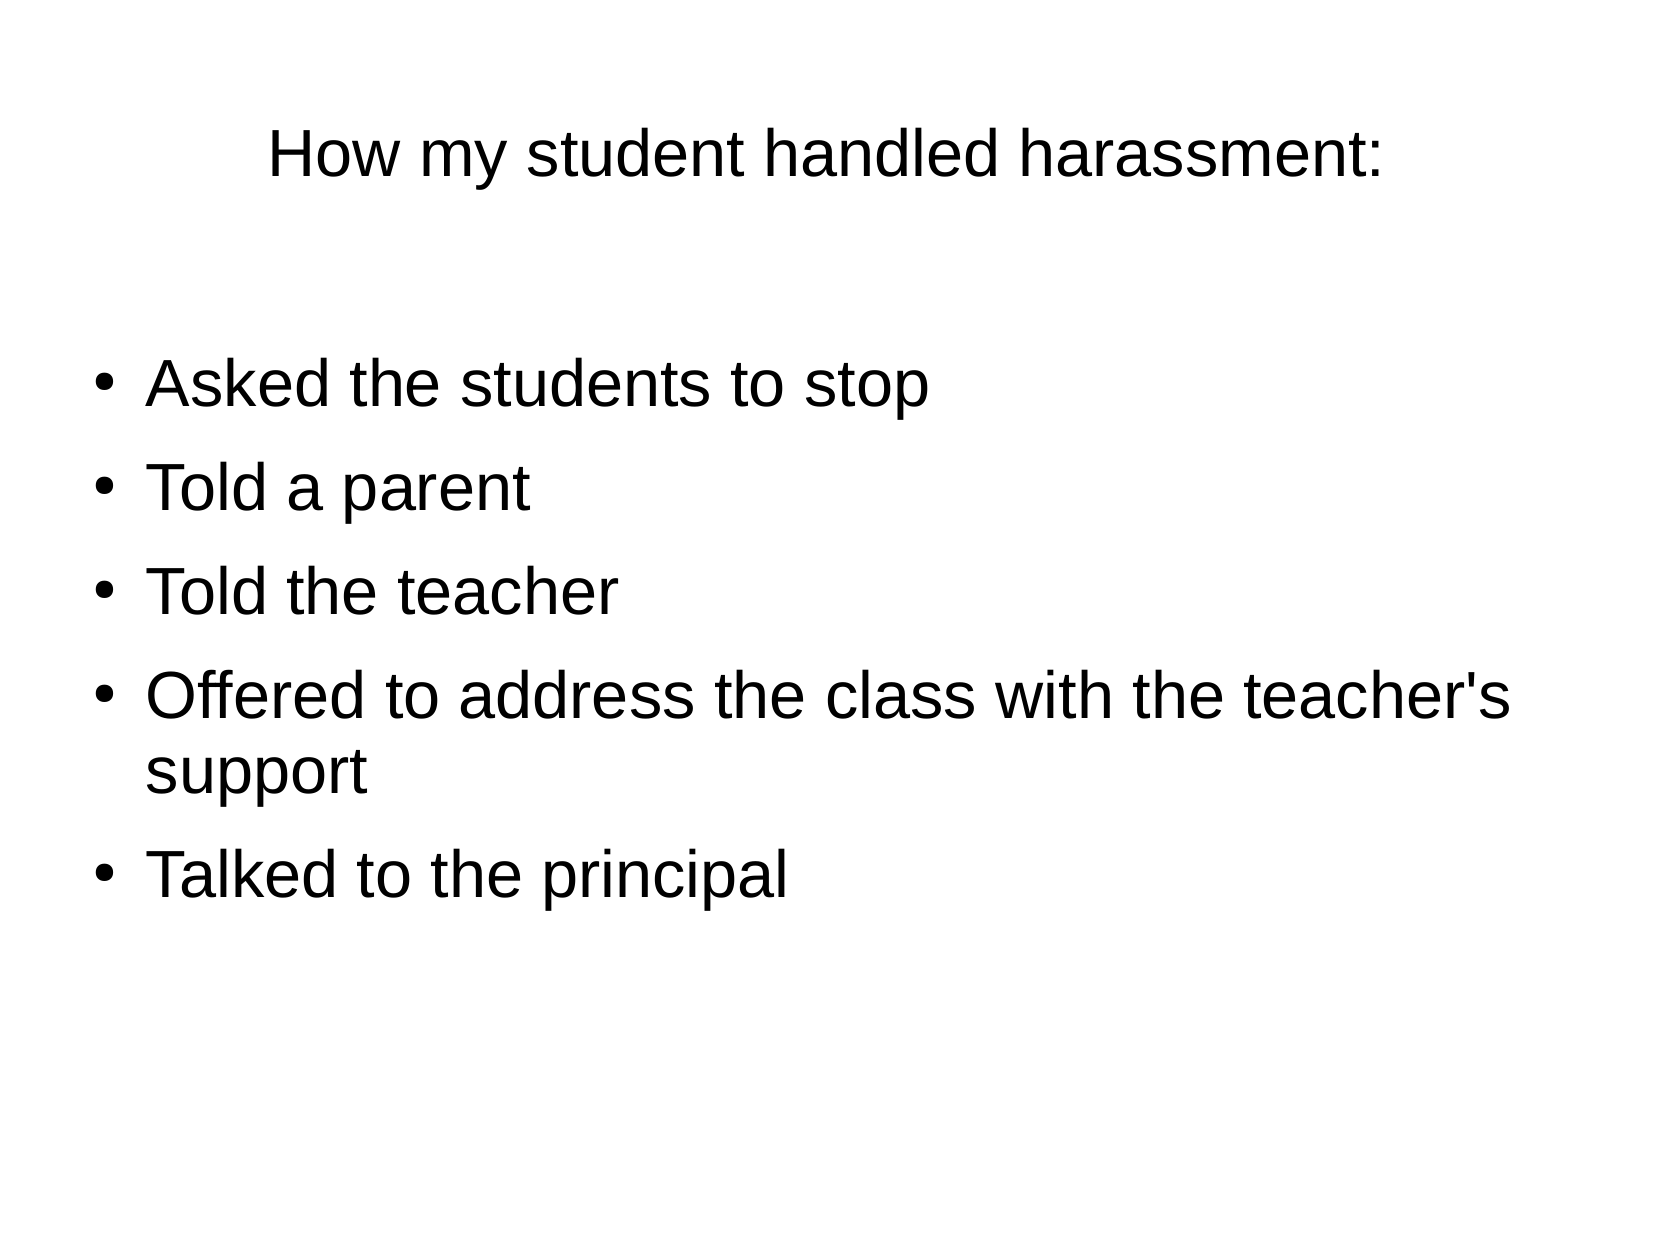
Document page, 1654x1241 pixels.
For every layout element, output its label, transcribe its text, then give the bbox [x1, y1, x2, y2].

list Asked the students to stop Told a parent Told the teacher Offered to address the class with the teacher's support Talked to the principal [75, 345, 1564, 1066]
title How my student handled harassment: [82, 49, 1571, 257]
